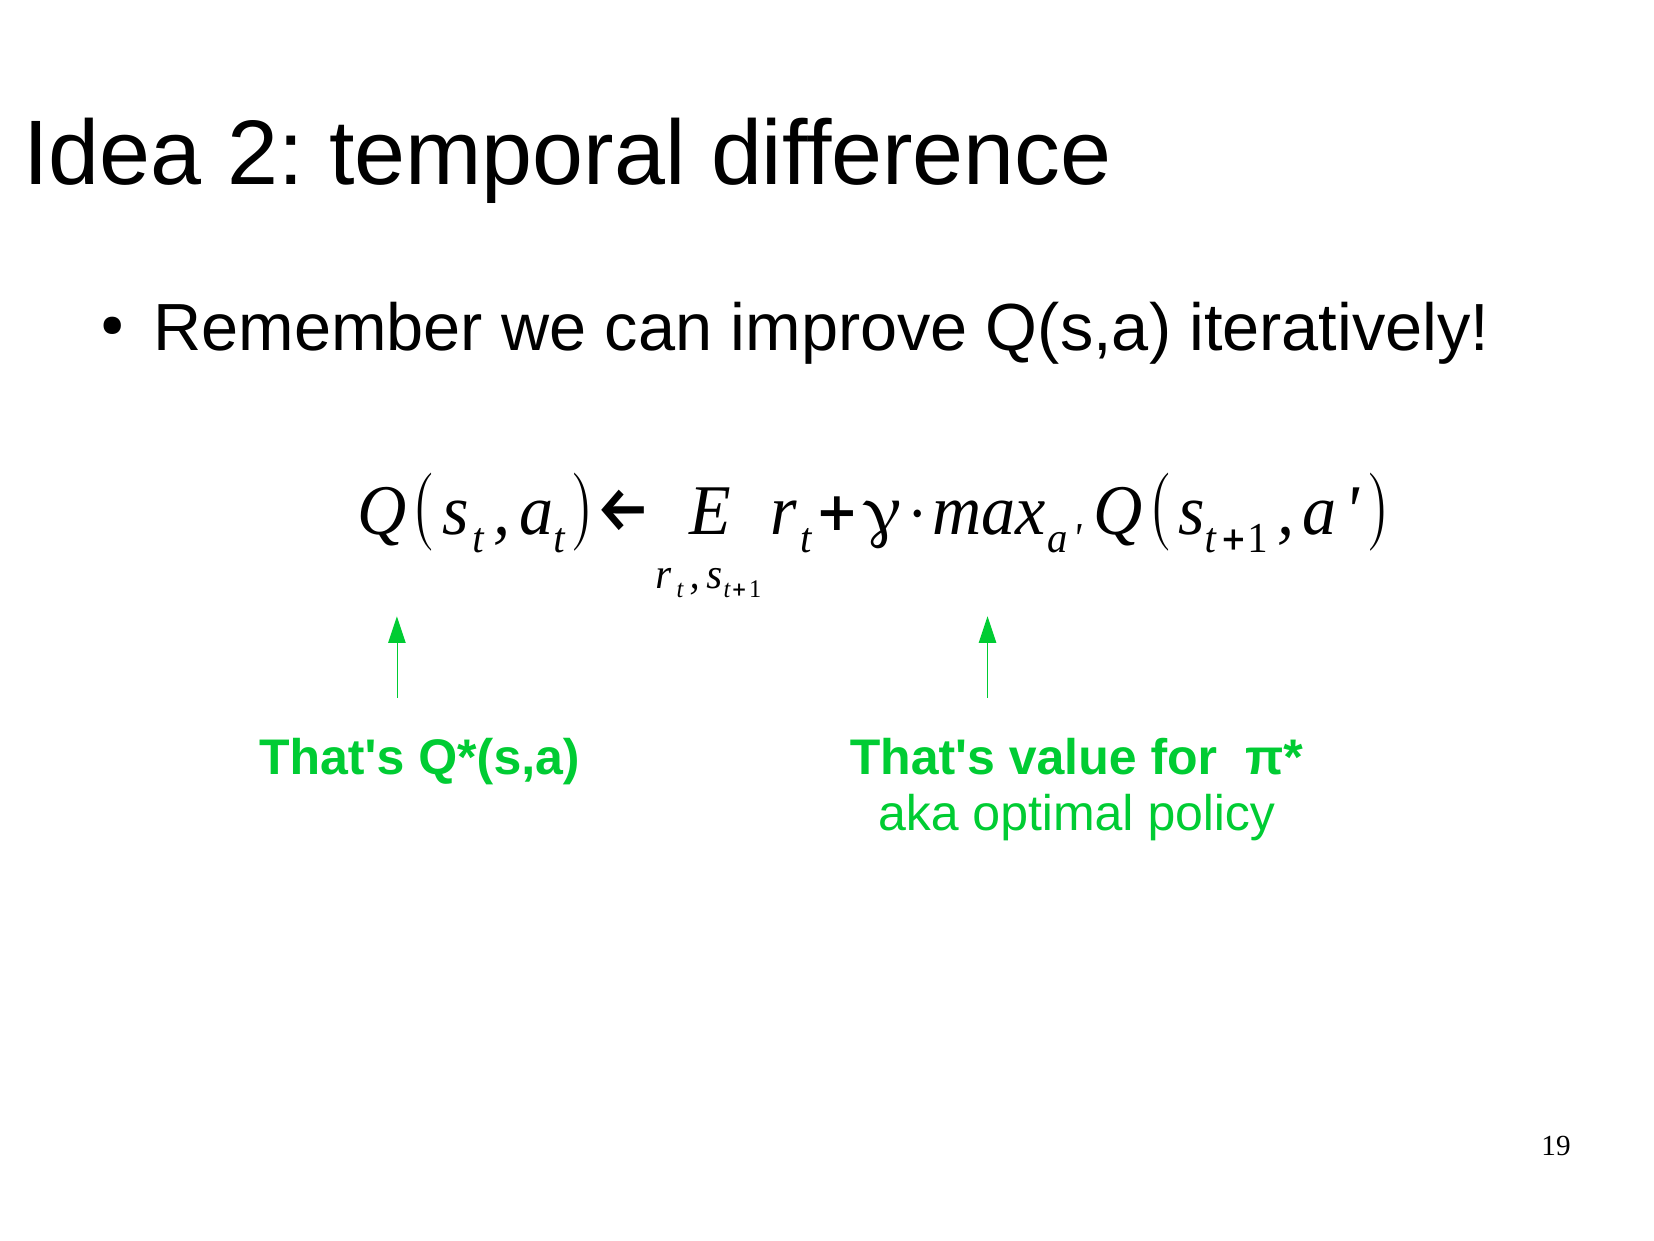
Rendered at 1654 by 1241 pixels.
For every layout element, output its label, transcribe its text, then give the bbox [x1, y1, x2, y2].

title Idea 2: temporal difference [23, 49, 1512, 257]
chart [340, 468, 1407, 605]
text_box That's value for π* aka optimal policy [835, 722, 1319, 850]
list Remember we can improve Q(s,a) iteratively! [82, 290, 1571, 1010]
text_box That's Q*(s,a) [244, 722, 595, 794]
